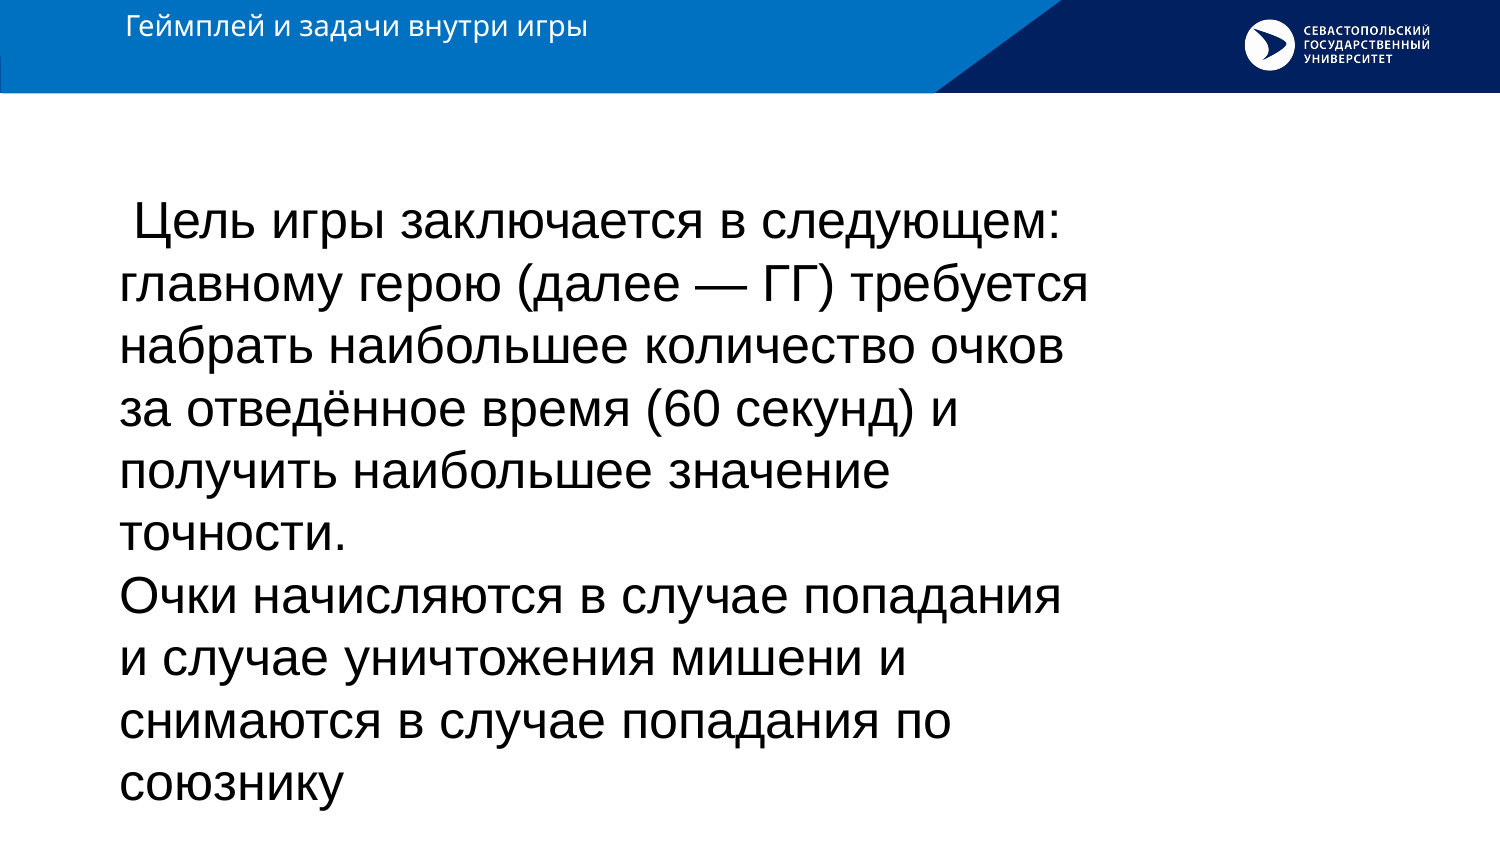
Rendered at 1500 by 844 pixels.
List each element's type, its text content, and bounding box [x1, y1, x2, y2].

picture [1237, 51, 1437, 78]
text_box Геймплей и задачи внутри игры [110, 6, 1461, 51]
text_box Цель игры заключается в следующем: главному герою (далее — ГГ) требуется набрать наибольшее количество очков за отведённое время (60 секунд) и получить наибольшее значение точности. Очки начисляются в случае попадания и случае уничтожения мишени и снимаются в случае попадания по союзнику [119, 184, 1093, 844]
text_box [0, 0, 1500, 94]
